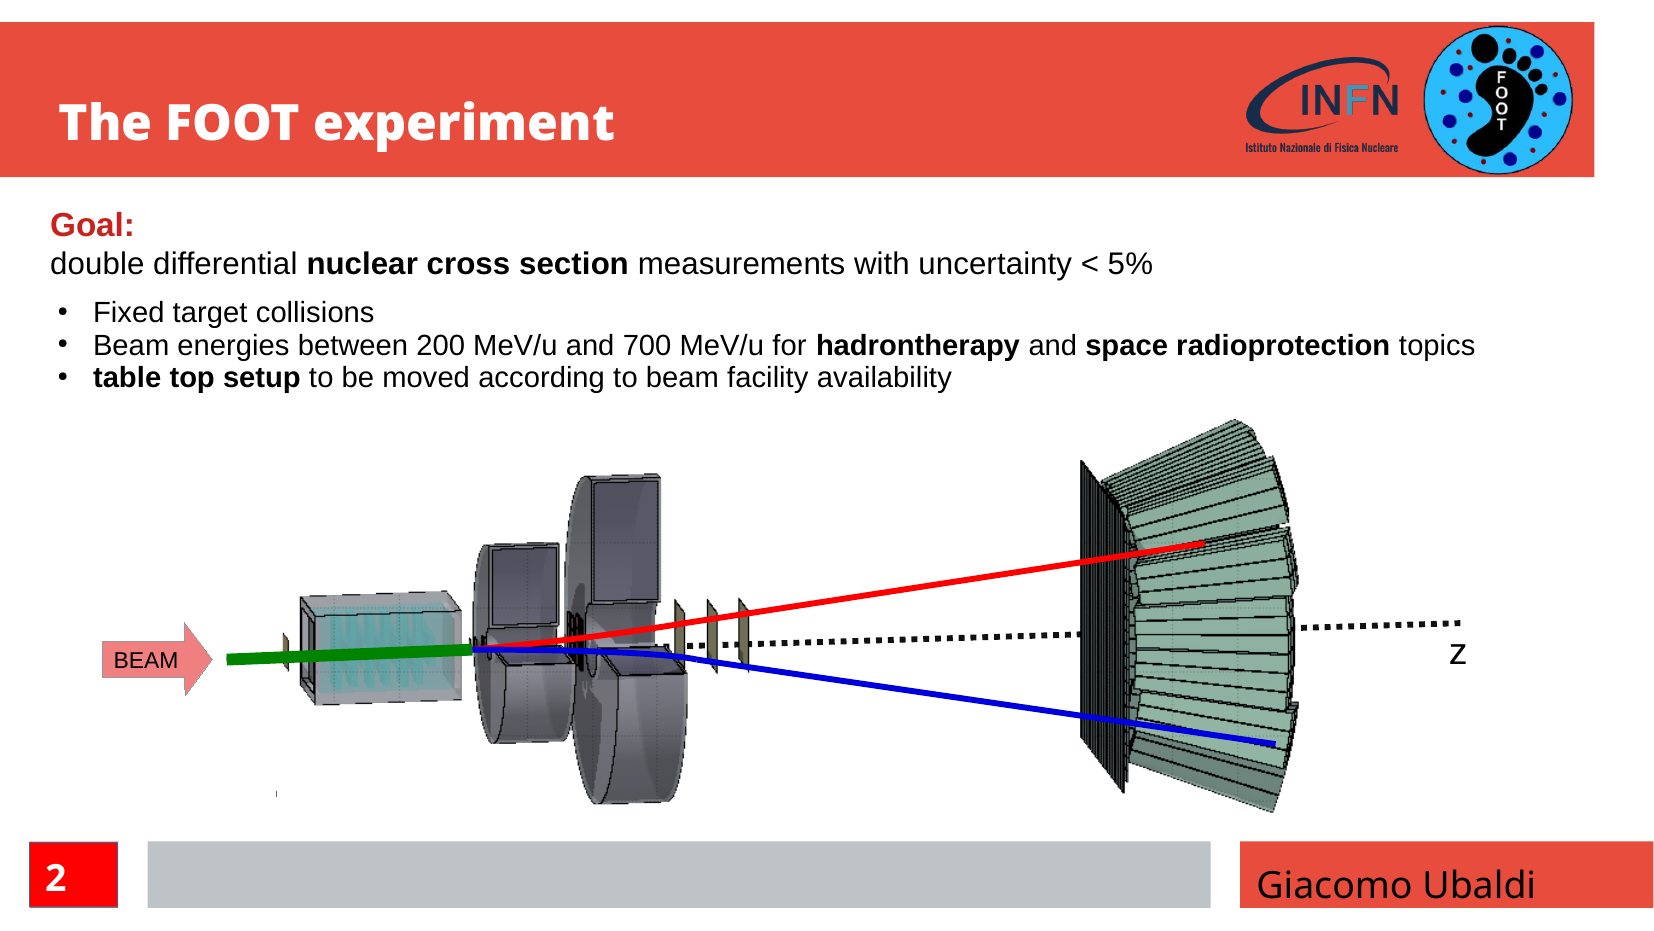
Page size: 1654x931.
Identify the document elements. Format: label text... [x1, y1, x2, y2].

title The FOOT experiment [59, 44, 1409, 156]
text_box BEAM [98, 638, 217, 688]
text_box Giacomo Ubaldi [1241, 850, 1568, 910]
picture [1409, 22, 1589, 182]
text_box [184, 688, 191, 696]
text_box 2 [30, 844, 86, 903]
text_box z [1434, 619, 1528, 670]
picture [1246, 57, 1398, 152]
text_box Goal: double differential nuclear cross section measurements with uncertainty < 5% [1323, 472, 1654, 673]
text_box [184, 622, 197, 638]
text_box Goal: double differential nuclear cross section measurements with uncertainty < 5% [35, 196, 1654, 673]
picture [276, 413, 1323, 824]
title The FOOT experiment [1589, 44, 1595, 156]
text_box [29, 842, 118, 907]
text_box Fixed target collisions Beam energies between 200 MeV/u and 700 MeV/u for hadrontherapy and space radioprotection topics table top setup to be moved according to beam facility availability [42, 288, 1654, 472]
